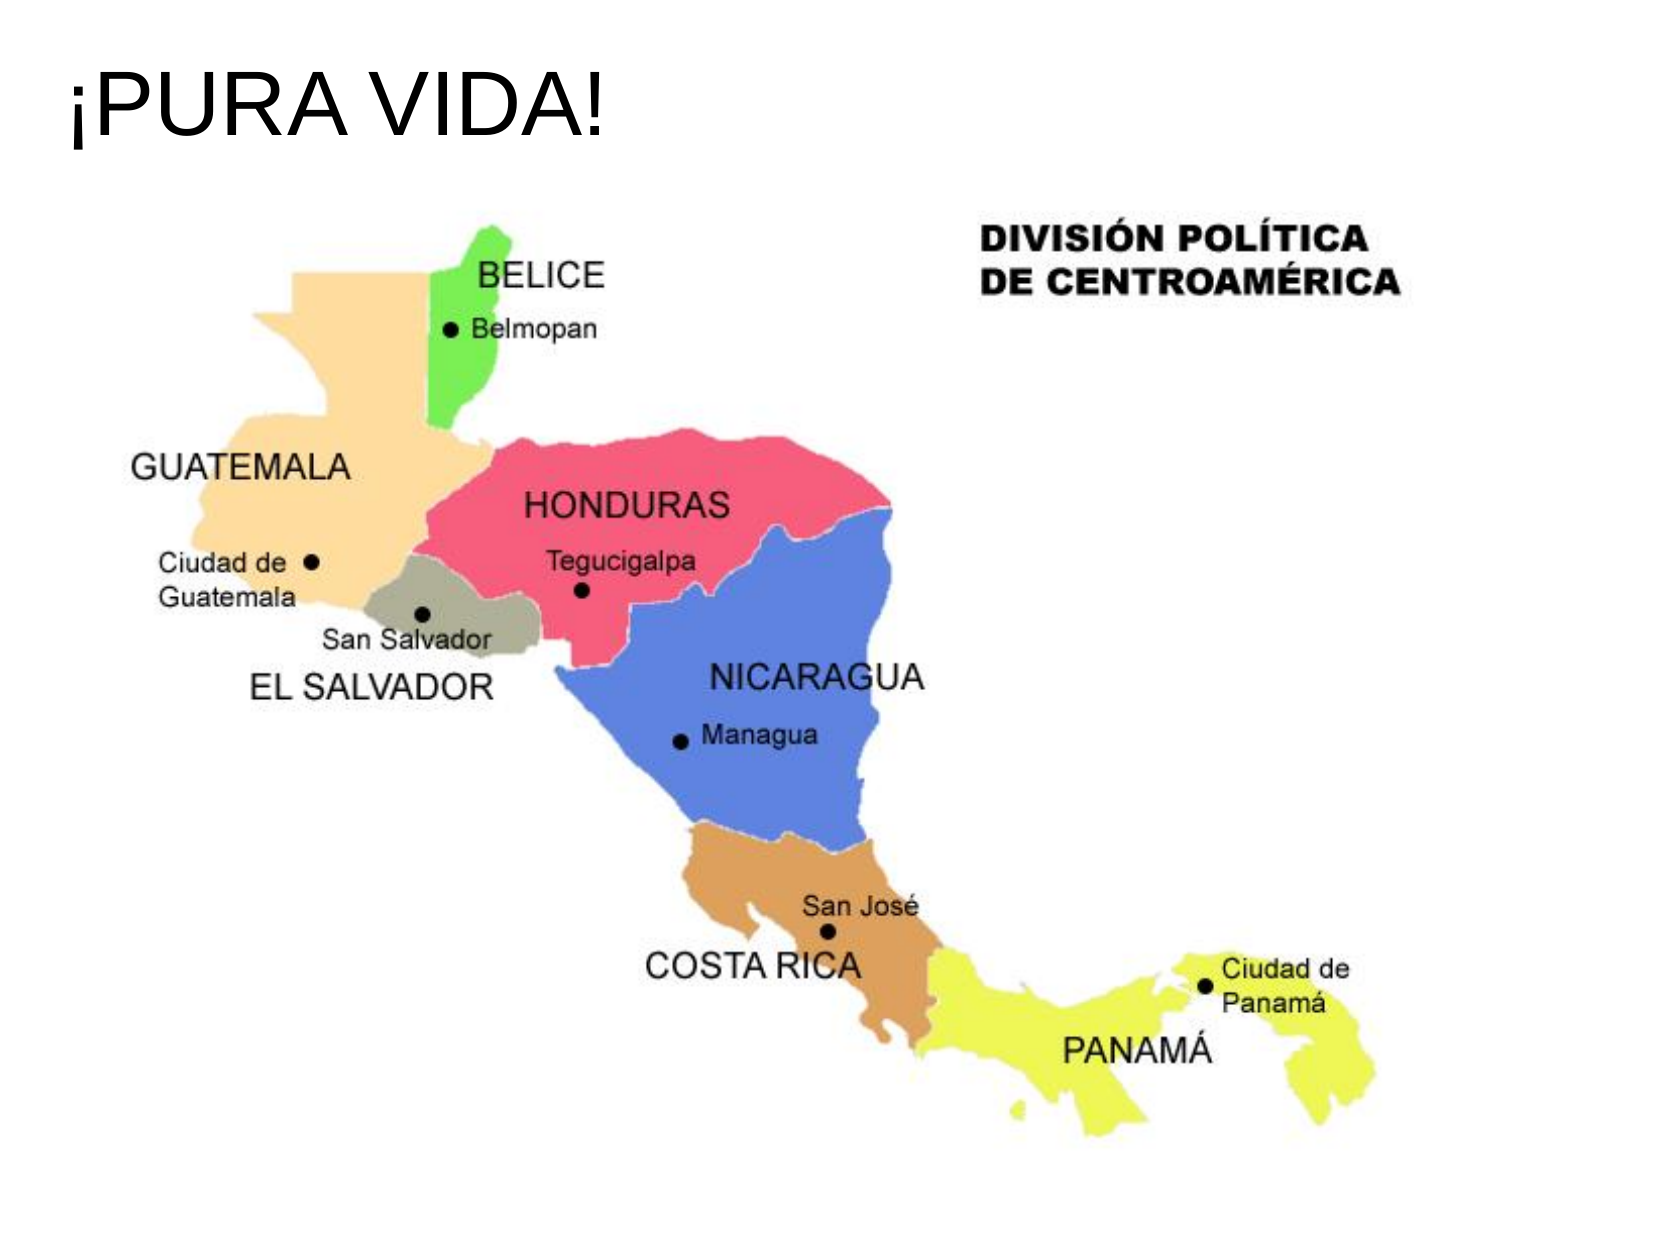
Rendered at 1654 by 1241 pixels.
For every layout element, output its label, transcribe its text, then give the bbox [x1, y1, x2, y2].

title ¡PURA VIDA! [0, 0, 1081, 208]
picture [90, 179, 1442, 1216]
